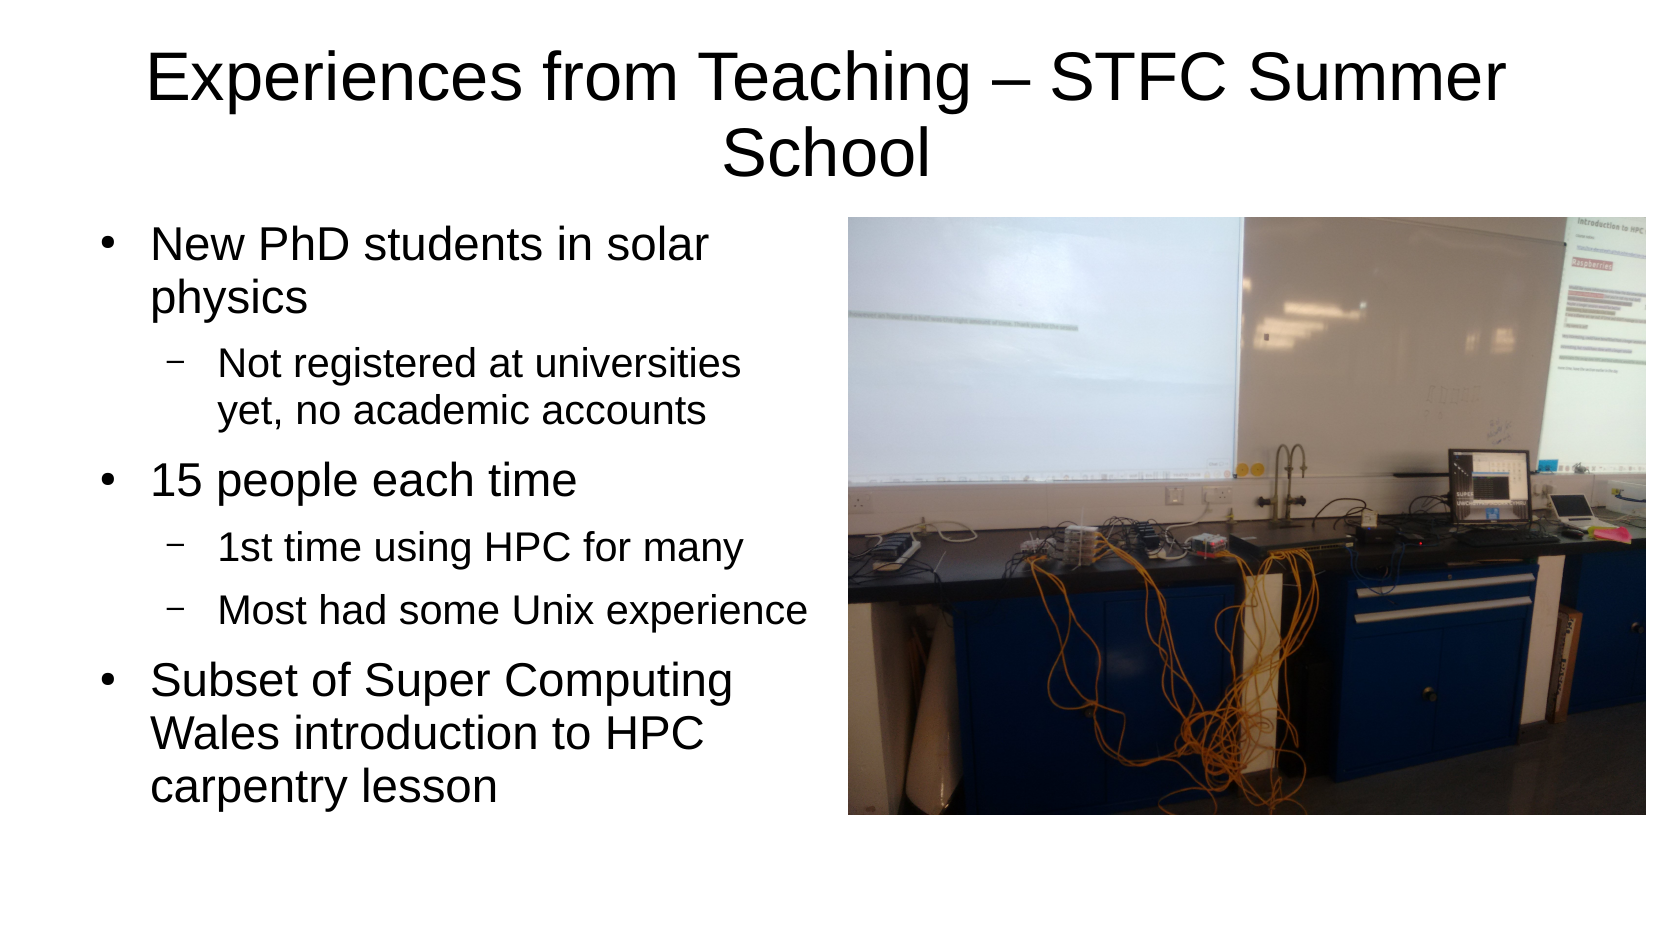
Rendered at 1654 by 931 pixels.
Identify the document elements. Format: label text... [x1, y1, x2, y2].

picture [848, 217, 1646, 815]
title Experiences from Teaching – STFC Summer School [82, 37, 1571, 193]
list New PhD students in solar physics Not registered at universities yet, no academic accounts 15 people each time 1st time using HPC for many Most had some Unix experience Subset of Super Computing Wales introduction to HPC carpentry lesson [82, 217, 809, 863]
